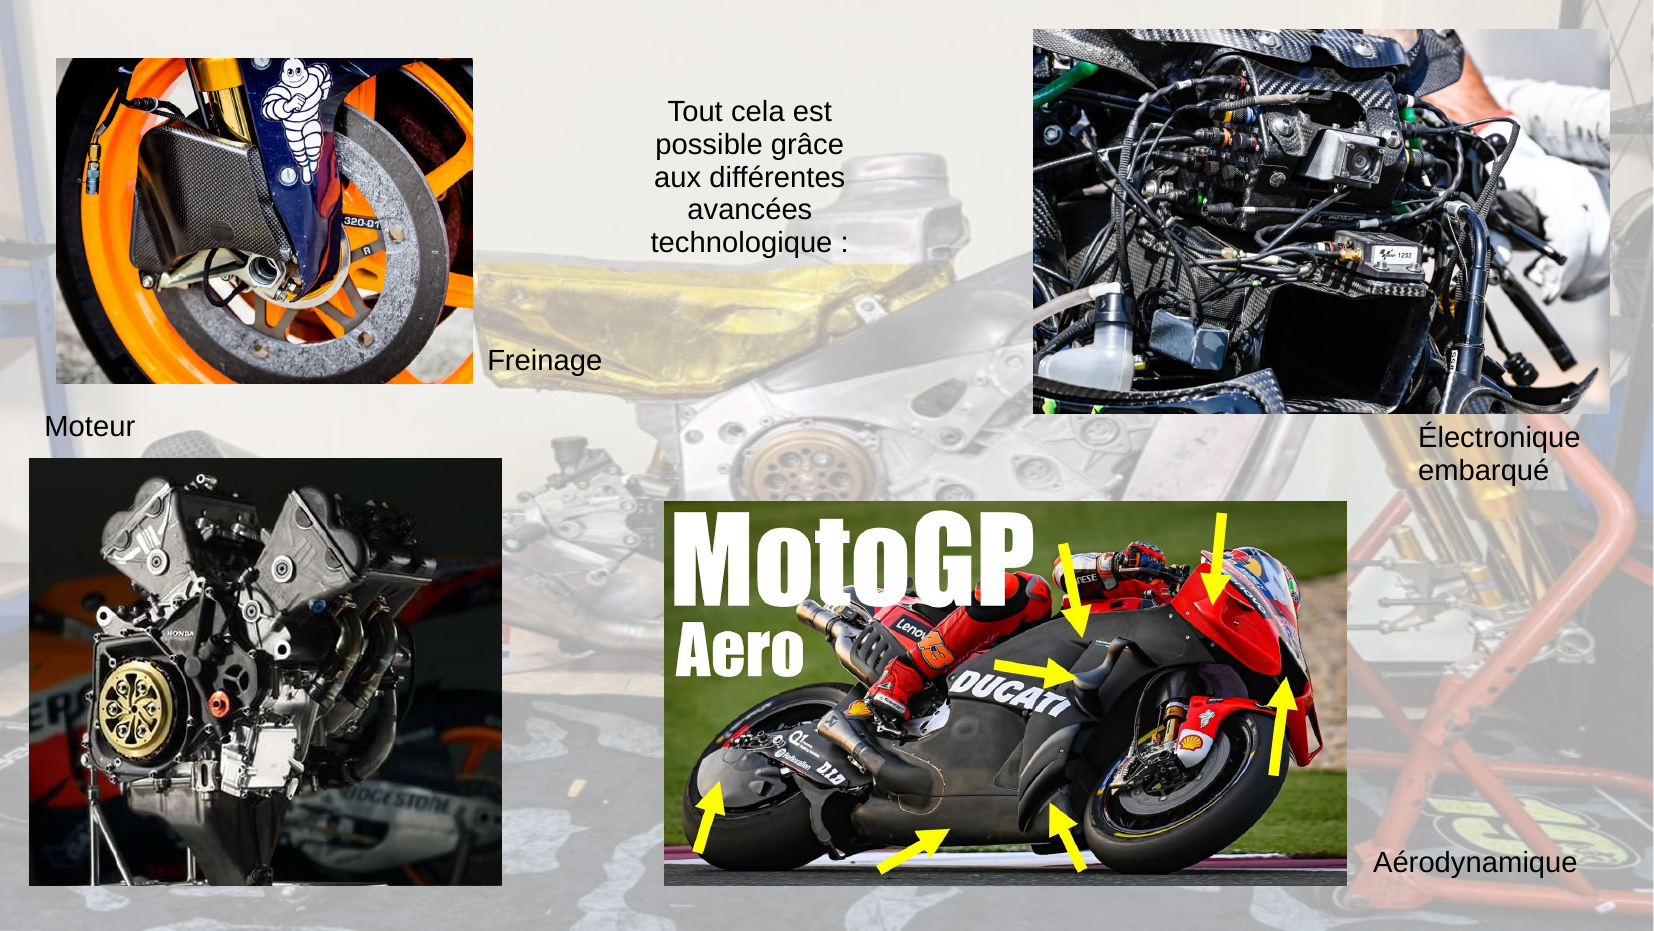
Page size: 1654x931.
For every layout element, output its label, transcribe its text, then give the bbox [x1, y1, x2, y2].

text_box Électronique embarqué [1403, 413, 1610, 502]
text_box Aérodynamique [1358, 838, 1595, 886]
text_box Moteur [29, 402, 178, 460]
picture [0, 0, 1654, 931]
title Tout cela est possible grâce aux différentes avancées technologique : [643, 88, 857, 266]
text_box Freinage [472, 336, 621, 384]
